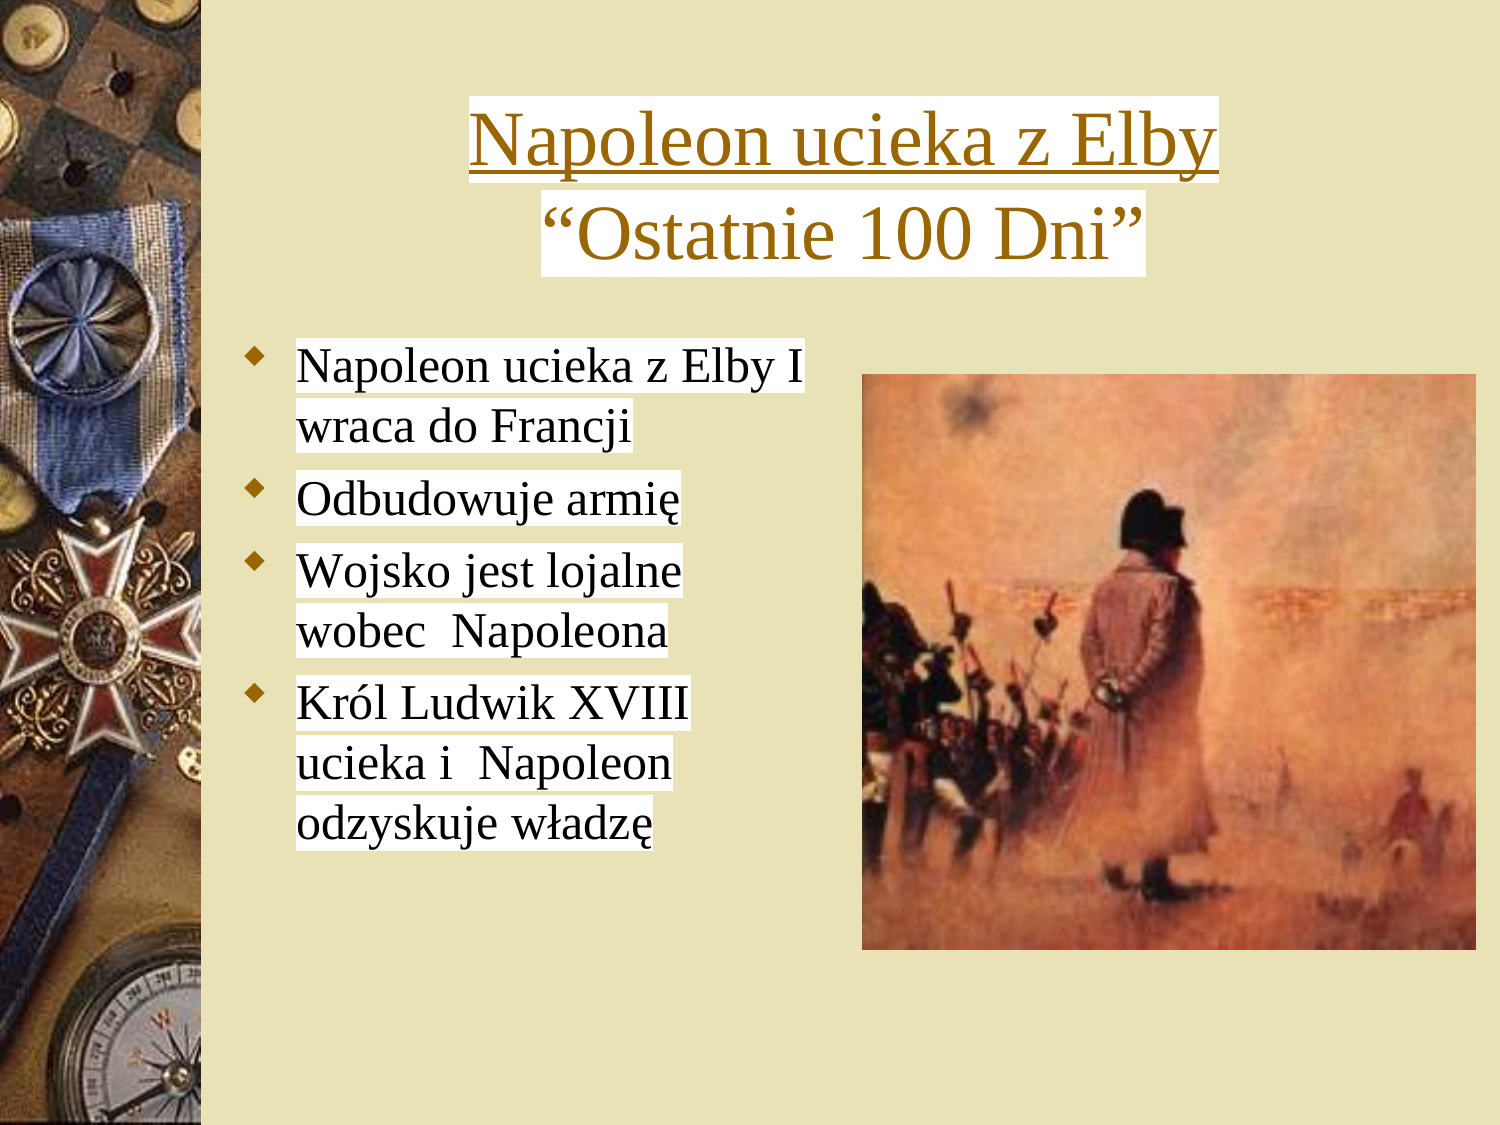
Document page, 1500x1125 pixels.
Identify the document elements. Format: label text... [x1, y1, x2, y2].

title Napoleon ucieka z Elby “Ostatnie 100 Dni” [224, 87, 1463, 275]
list Napoleon ucieka z Elby I wraca do Francji Odbudowuje armię Wojsko jest lojalne wobec Napoleona Król Ludwik XVIII ucieka i Napoleon odzyskuje władzę [225, 324, 838, 1000]
picture [862, 374, 1476, 951]
picture [0, 0, 201, 1125]
